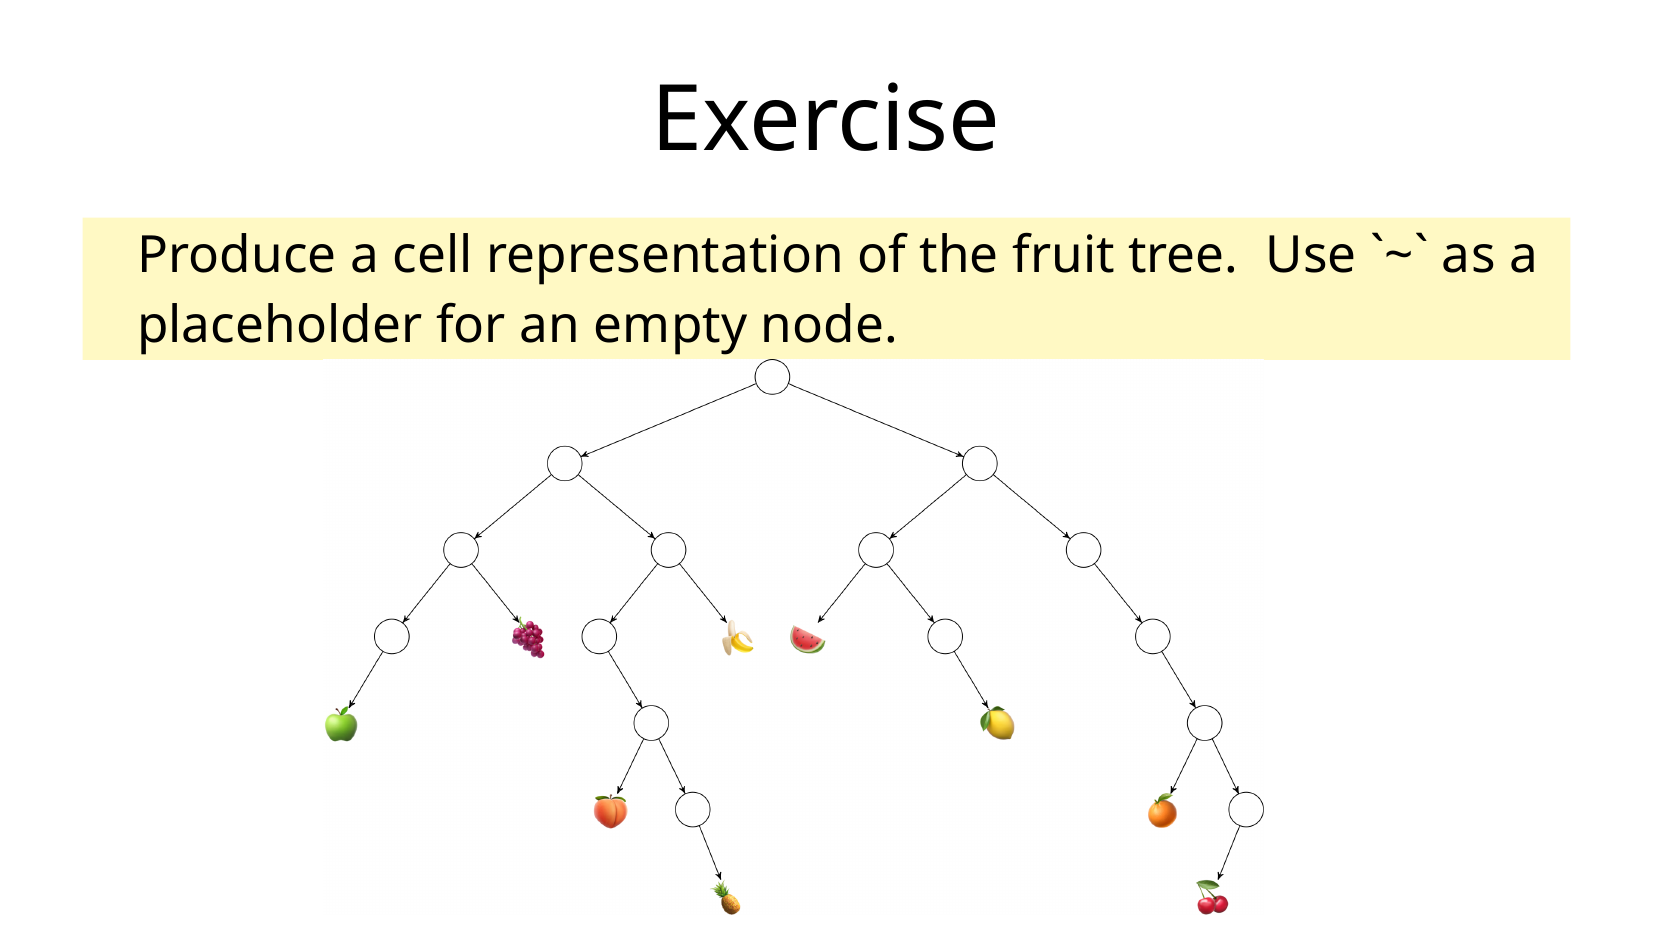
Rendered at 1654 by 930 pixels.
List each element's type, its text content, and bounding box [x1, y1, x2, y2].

title Exercise [82, 37, 1571, 193]
list Produce a cell representation of the fruit tree. Use `~` as a placeholder for an empty node. [82, 217, 1571, 360]
picture [323, 359, 1264, 916]
